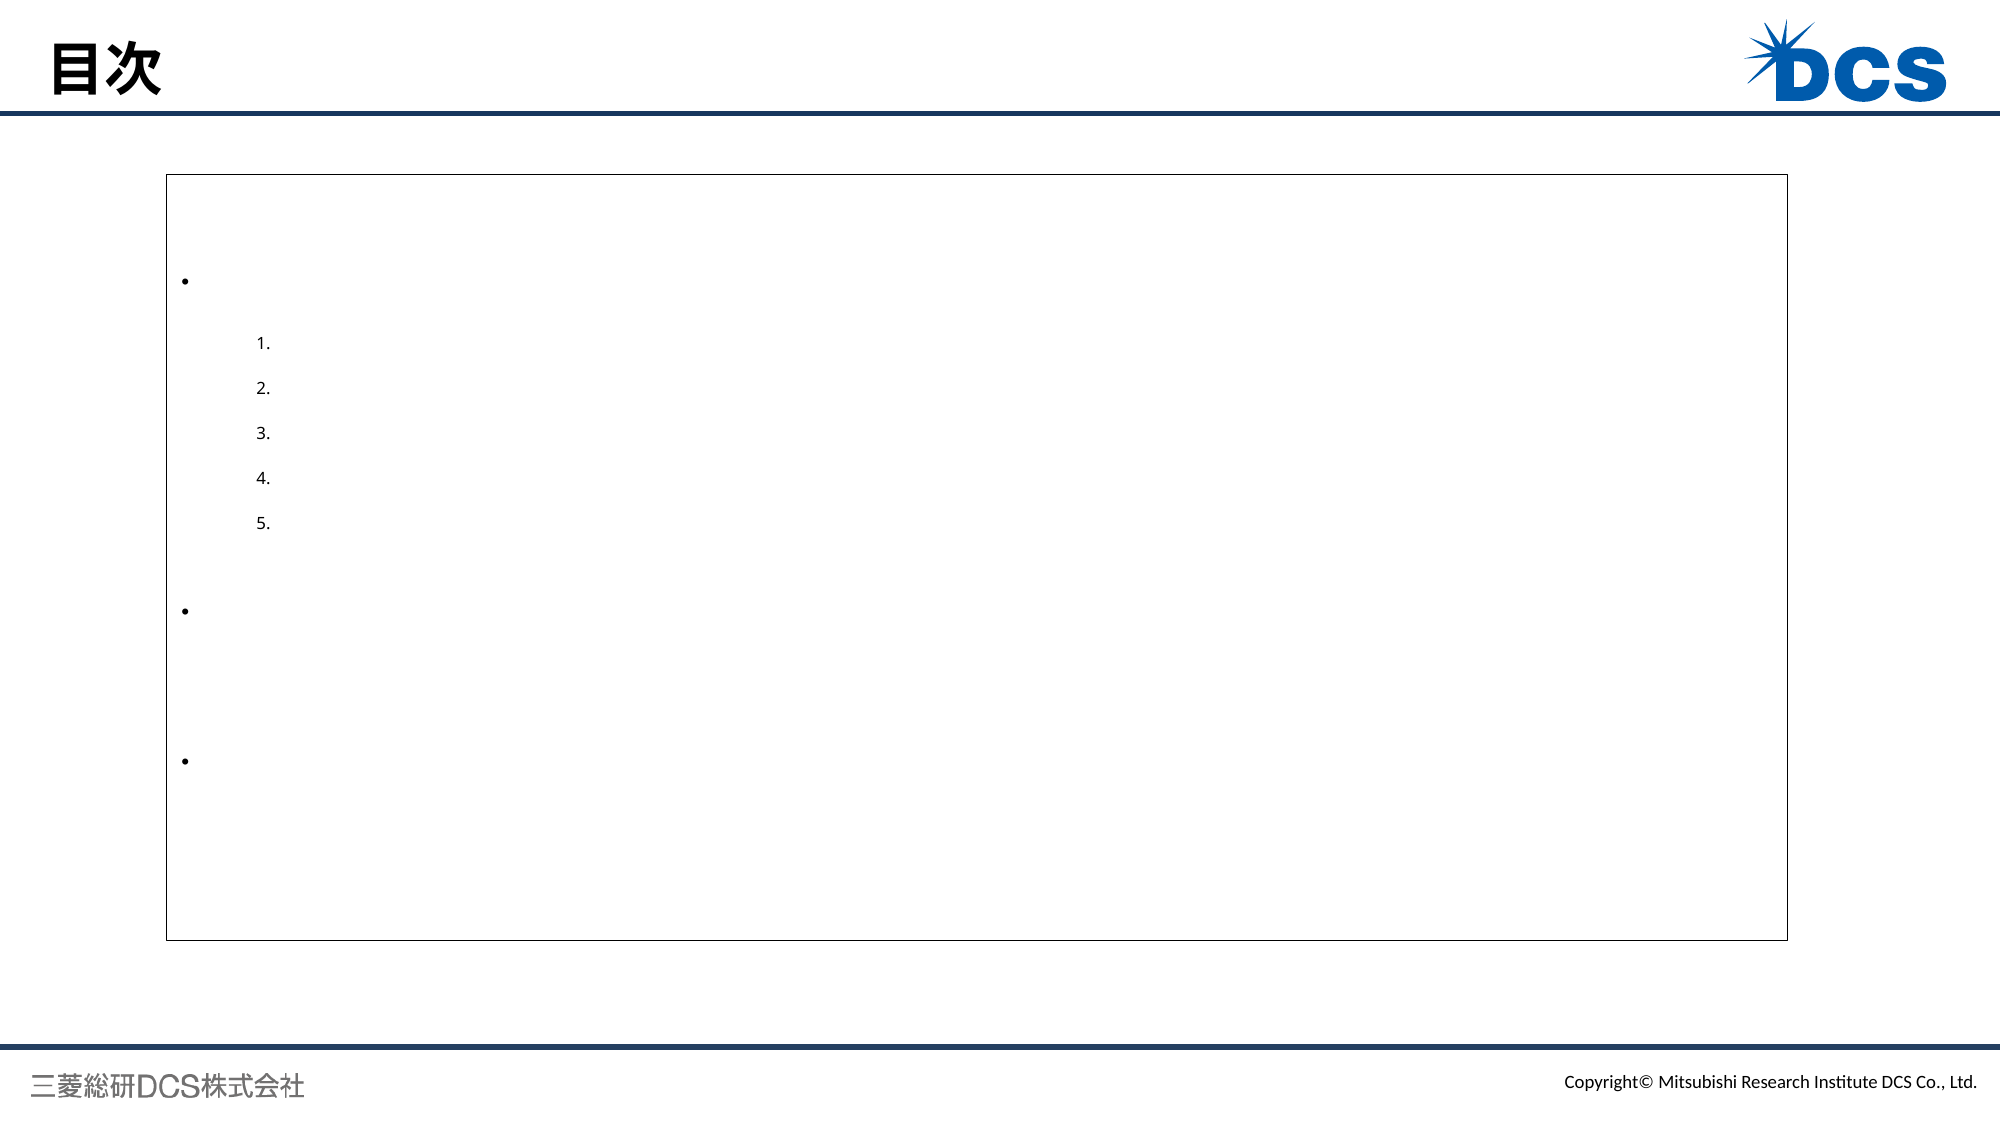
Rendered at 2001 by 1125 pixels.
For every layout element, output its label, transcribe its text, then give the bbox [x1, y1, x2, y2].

text_box 学習内容(10分) python初級研修 pythonデータ加工研究 AI概要 AI開発道場～ライブラリ編～ AI開発道場～クラウド編～ 実業務におけるAIシステムフローイメージ(10分) ID管理業務を例に説明 質疑応答(10分) [166, 173, 1788, 941]
picture [31, 1073, 304, 1098]
